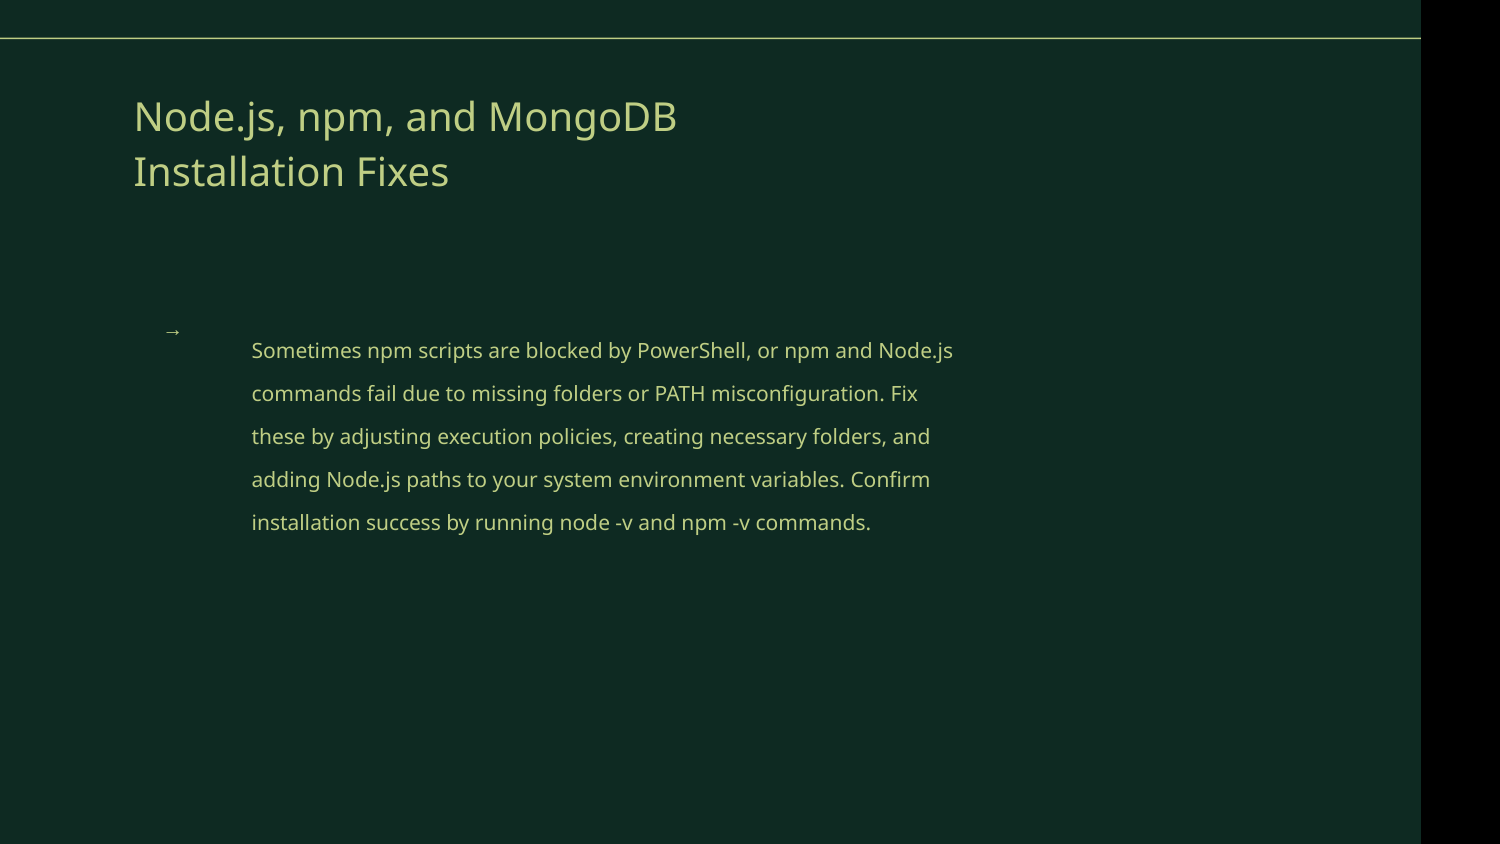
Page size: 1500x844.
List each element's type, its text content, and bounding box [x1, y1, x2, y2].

subtitle Sometimes npm scripts are blocked by PowerShell, or npm and Node.js commands fail due to missing folders or PATH misconfiguration. Fix these by adjusting execution policies, creating necessary folders, and adding Node.js paths to your system environment variables. Confirm installation success by running node -v and npm -v commands. [251, 306, 957, 583]
text_box → [118, 315, 227, 341]
title Node.js, npm, and MongoDB Installation Fixes [118, 73, 900, 214]
